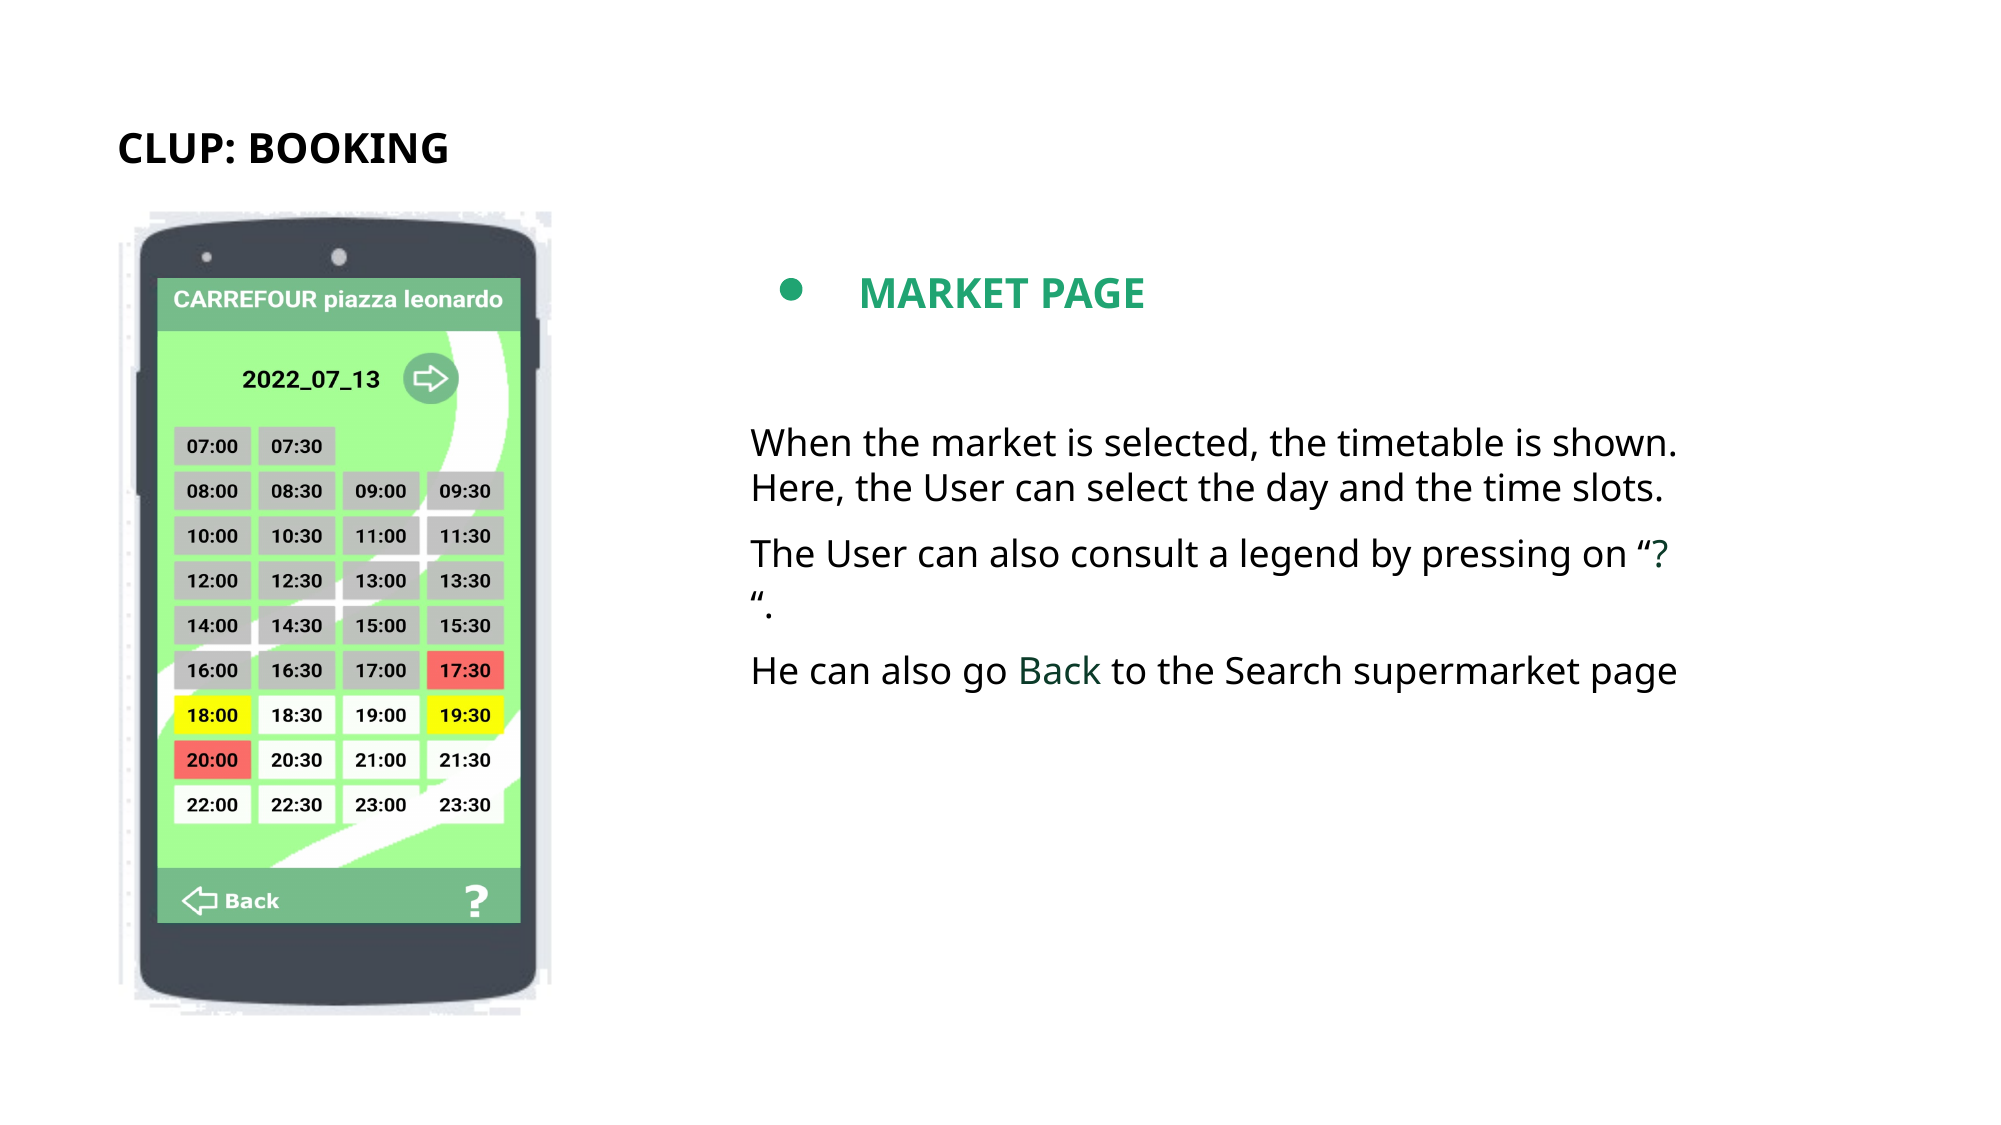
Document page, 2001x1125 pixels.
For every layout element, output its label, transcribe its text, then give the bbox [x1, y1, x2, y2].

text_box When the market is selected, the timetable is shown. Here, the User can select the day and the time slots. The User can also consult a legend by pressing on “?“. He can also go Back to the Search supermarket page [735, 411, 1704, 818]
picture [83, 181, 593, 1047]
title CLUP: BOOKING [102, 118, 1056, 230]
text_box [779, 278, 803, 301]
text_box MARKET PAGE [843, 264, 1442, 315]
